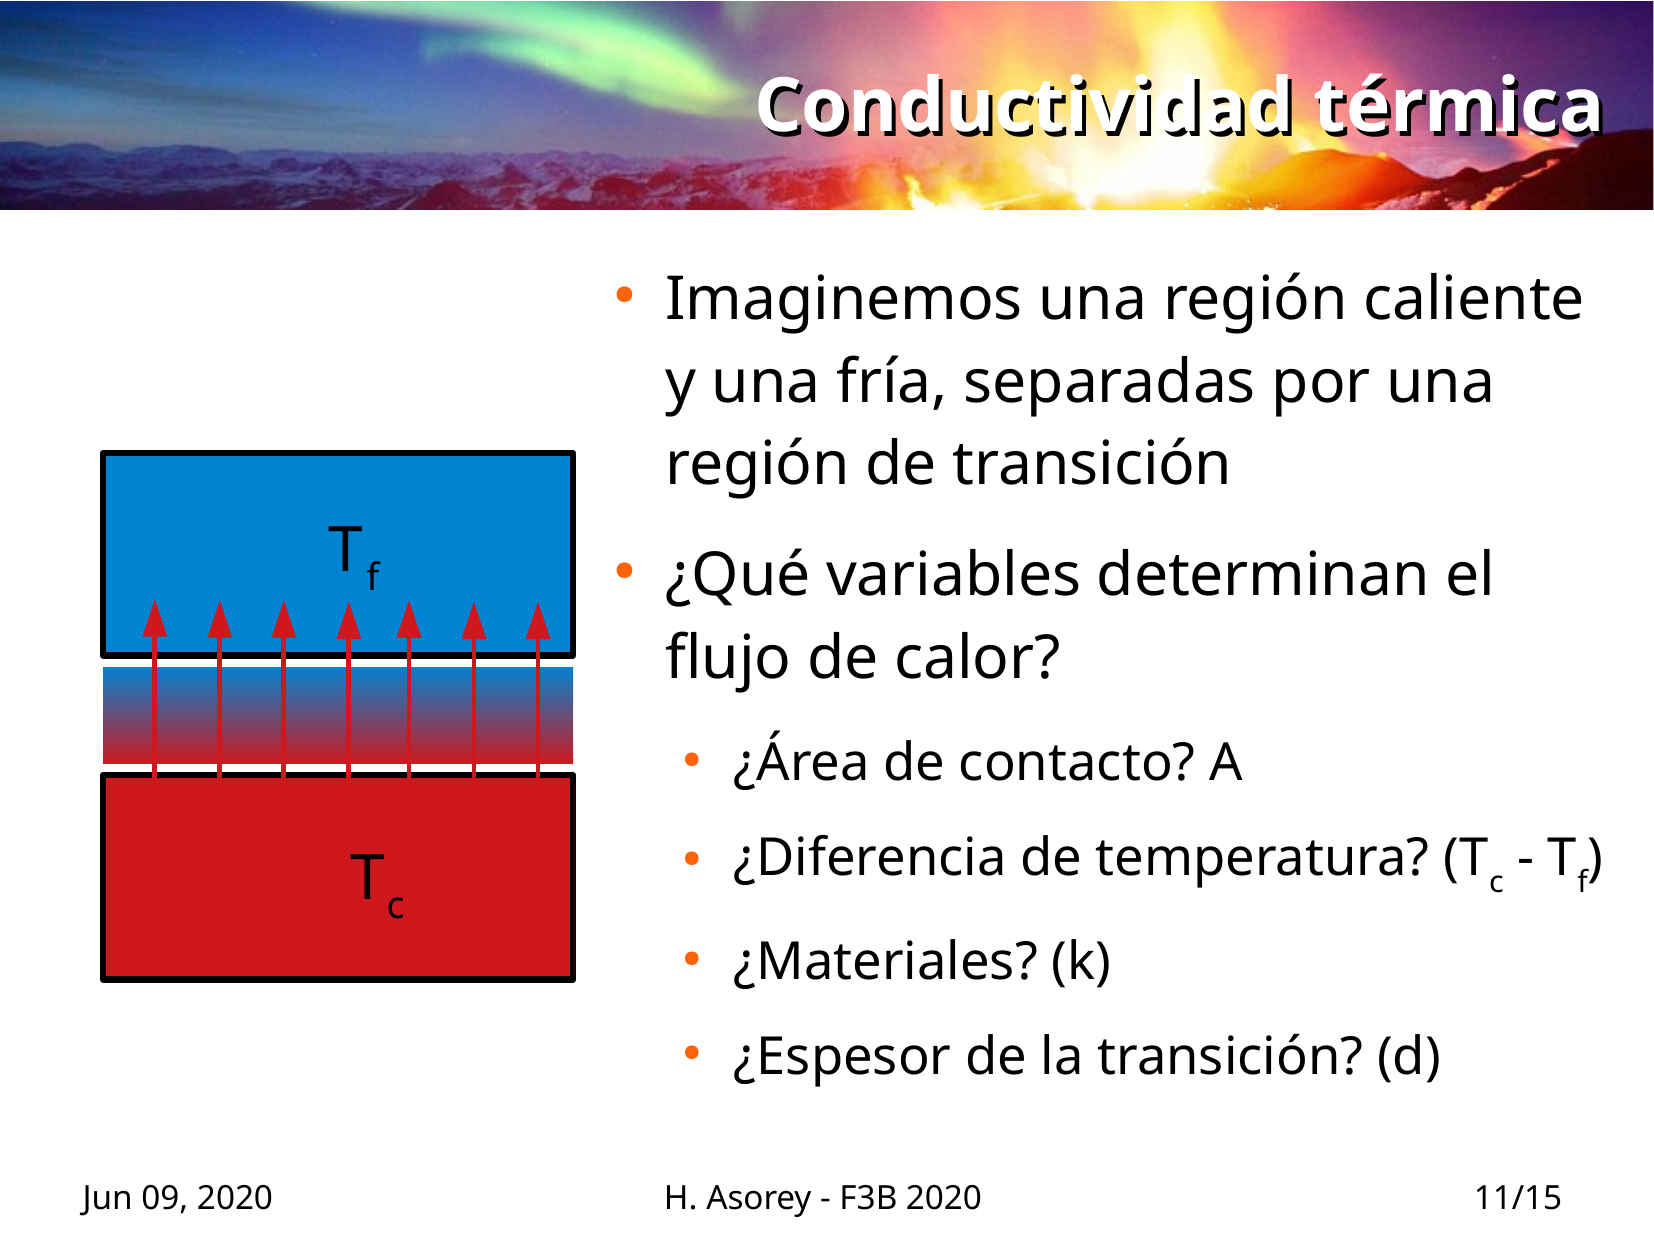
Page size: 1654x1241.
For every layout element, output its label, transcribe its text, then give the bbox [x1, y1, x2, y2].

text_box [102, 453, 574, 656]
text_box [222, 667, 281, 764]
text_box [411, 667, 472, 764]
text_box [351, 667, 407, 764]
text_box [102, 775, 574, 980]
chart [342, 839, 412, 927]
text_box [476, 667, 536, 764]
list Imaginemos una región caliente y una fría, separadas por una región de transición ¿Qué variables determinan el flujo de calor? ¿Área de contacto? A ¿Diferencia de temperatura? (Tc - Tf) ¿Materiales? (k) ¿Espesor de la transición? (d) [596, 255, 1606, 1156]
picture [0, 1, 1654, 210]
chart [321, 511, 387, 600]
title Conductividad térmica [45, 15, 1606, 191]
text_box [286, 667, 346, 764]
text_box [540, 667, 574, 764]
text_box [157, 667, 217, 764]
text_box [103, 667, 152, 764]
